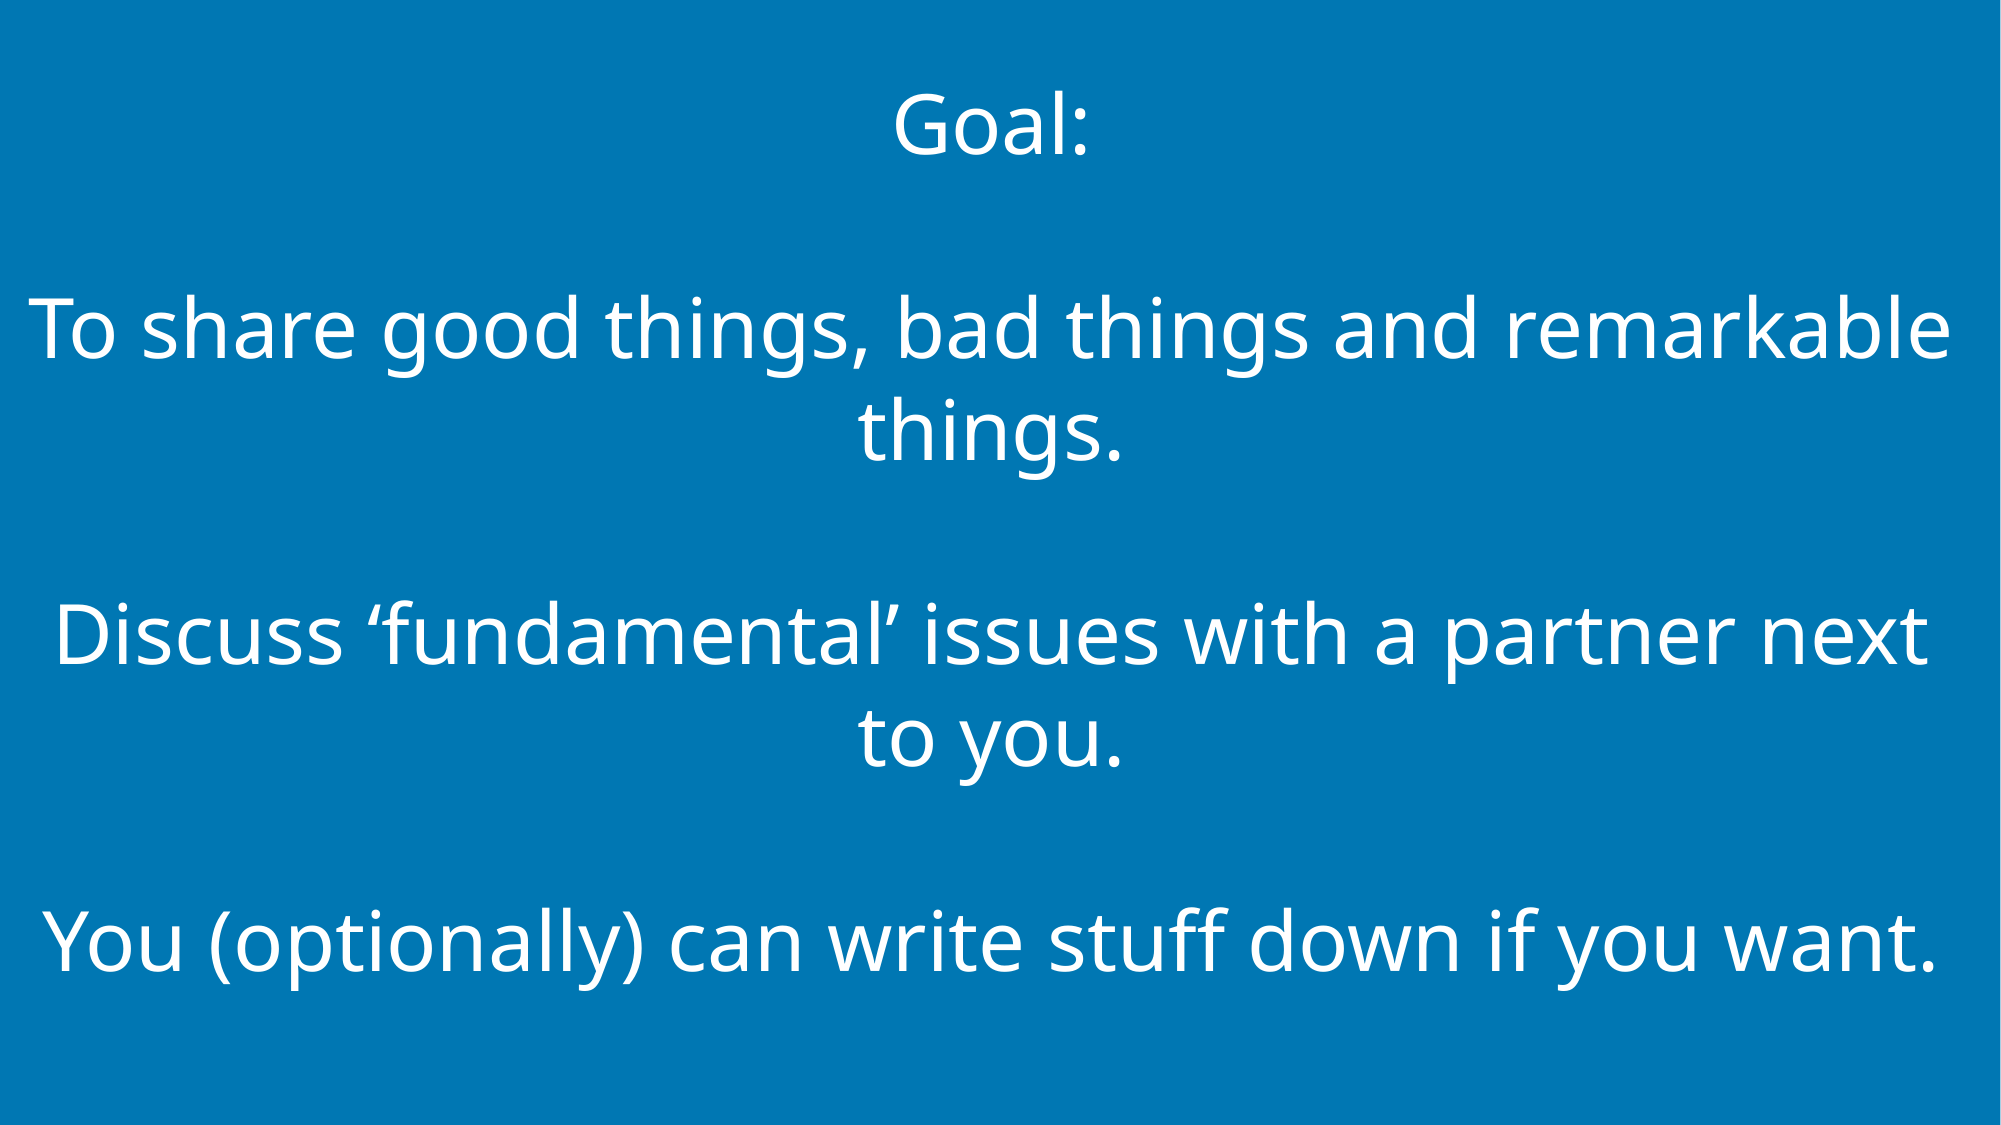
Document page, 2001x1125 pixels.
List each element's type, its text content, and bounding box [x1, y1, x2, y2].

list Goal: To share good things, bad things and remarkable things. Discuss ‘fundamental’ issues with a partner next to you. You (optionally) can write stuff down if you want. [20, 72, 1963, 1053]
